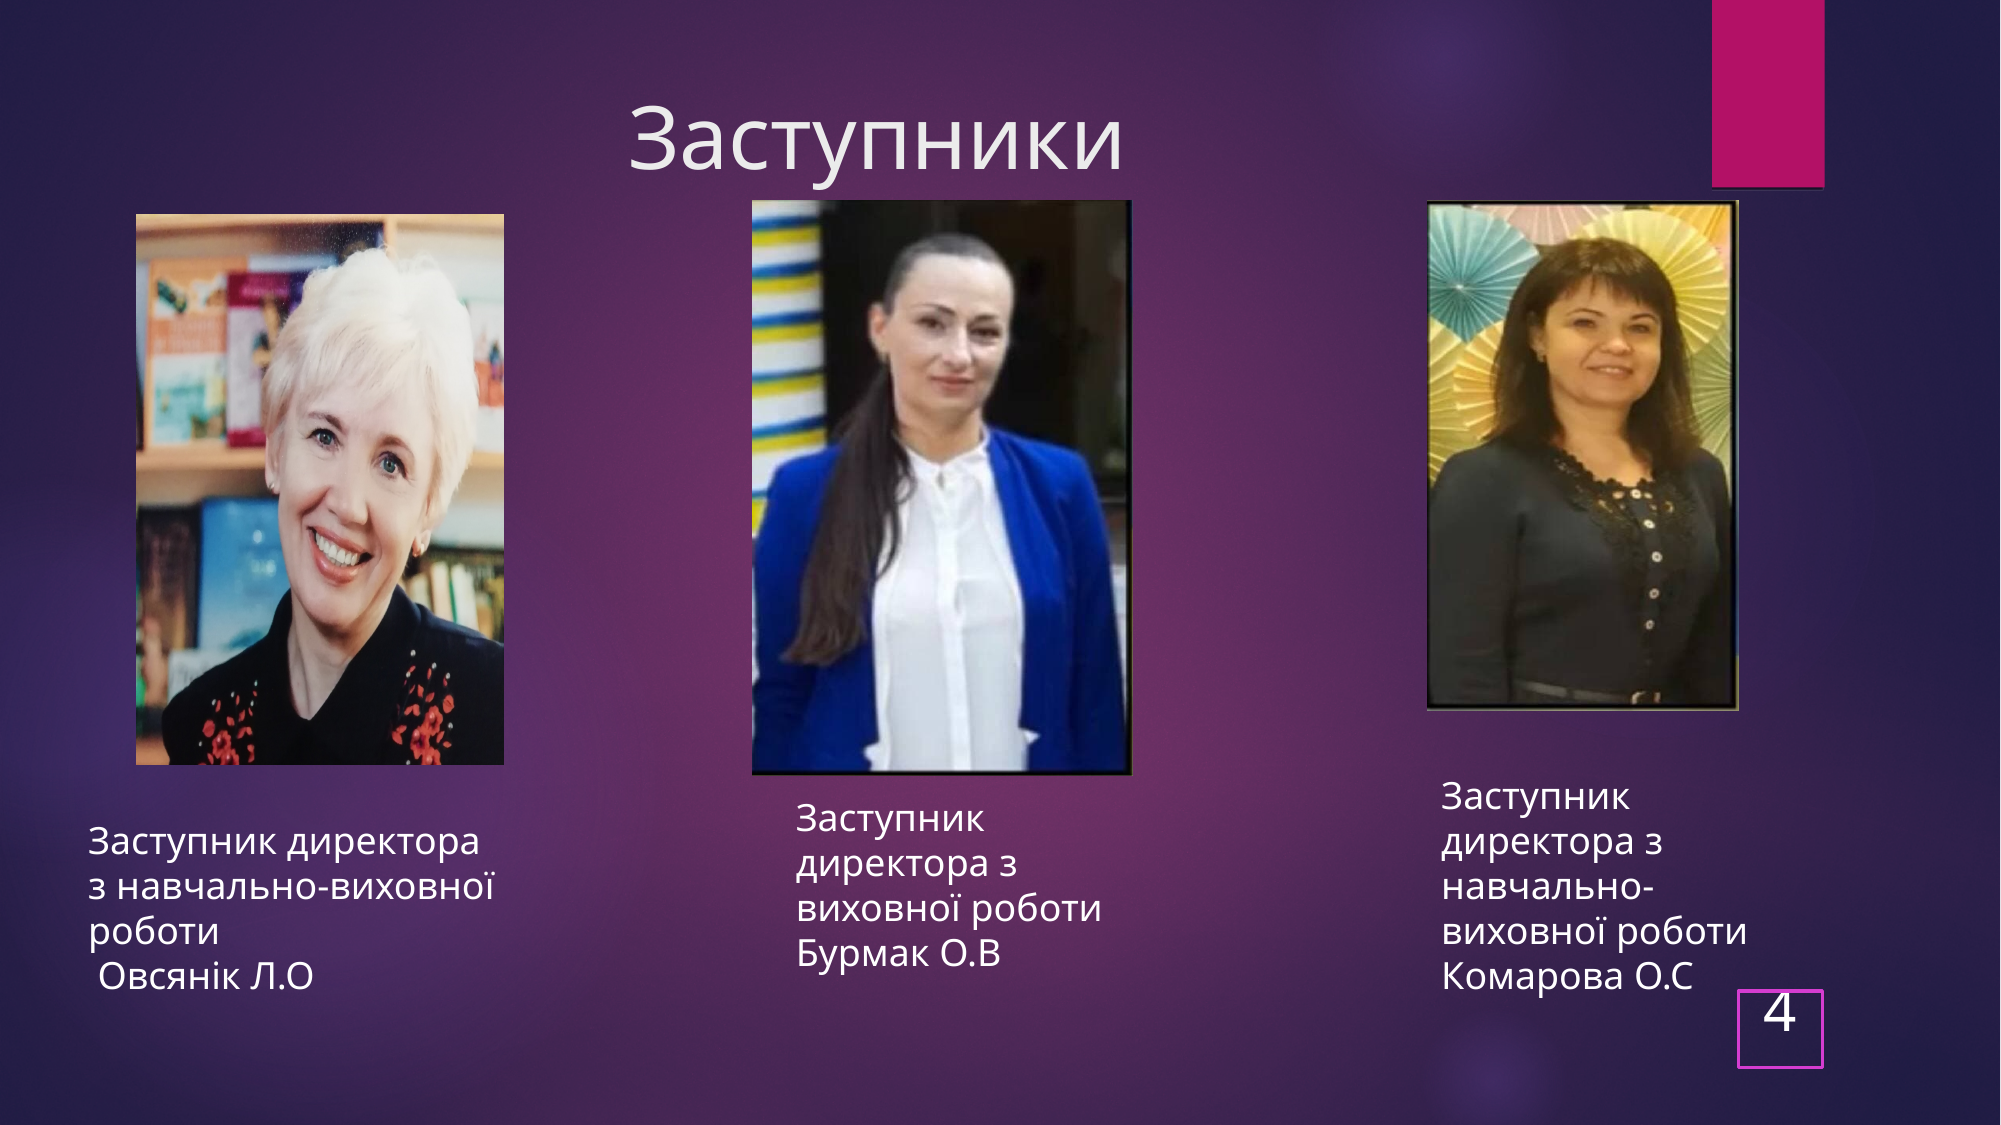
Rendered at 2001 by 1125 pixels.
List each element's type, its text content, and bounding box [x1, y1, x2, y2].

text_box Заступник директора з навчально-виховної роботи Овсянік Л.О [73, 809, 520, 1005]
text_box Заступник директора з виховної роботи Бурмак О.В [781, 786, 1133, 982]
text_box Заступник директора з навчально-виховної роботи Комарова О.С [1426, 764, 1779, 1005]
title Заступники [106, 74, 1649, 304]
table_header [58, 608, 141, 665]
picture [0, 0, 2001, 1125]
table_header [141, 608, 225, 665]
table_header [225, 608, 308, 665]
slide_number <номер> [1740, 993, 1821, 1060]
slide_number <номер> [1725, 943, 1836, 1060]
